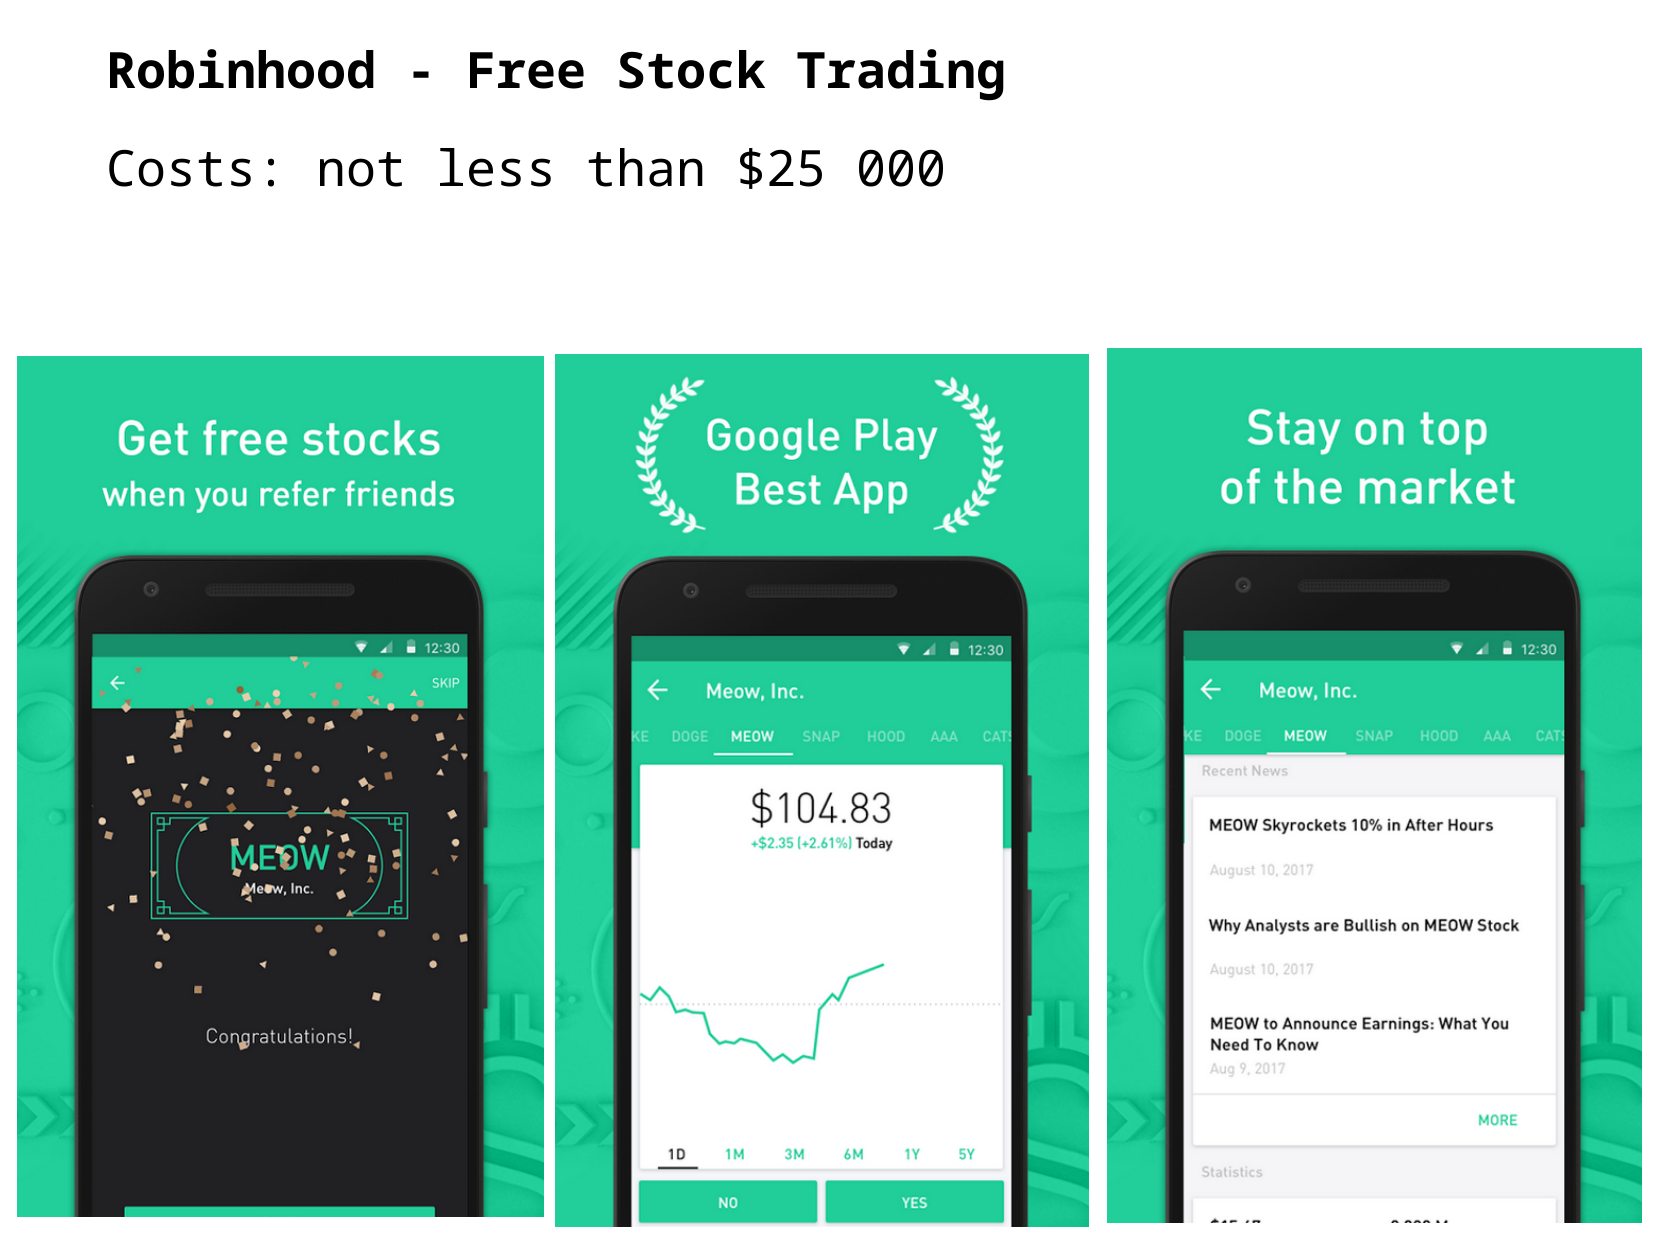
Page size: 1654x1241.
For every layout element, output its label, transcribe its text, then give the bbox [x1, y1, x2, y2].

picture [17, 356, 544, 1217]
picture [1107, 348, 1642, 1223]
picture [555, 354, 1089, 1227]
list Robinhood - Free Stock Trading Costs: not less than $25 000 [35, 35, 1589, 508]
